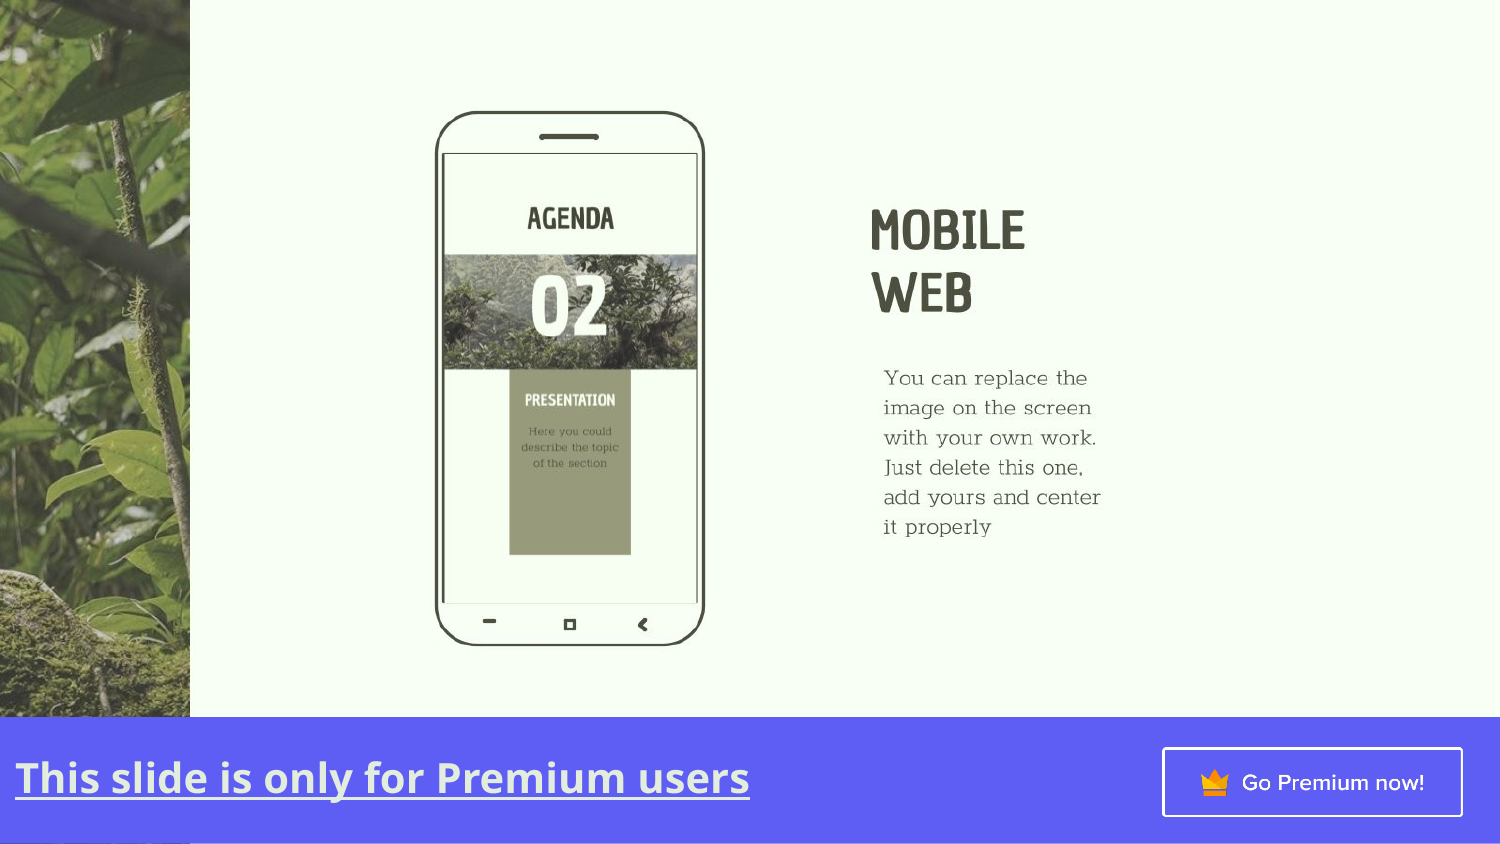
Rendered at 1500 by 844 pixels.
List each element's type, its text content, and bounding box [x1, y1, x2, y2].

picture [0, 0, 1500, 717]
text_box This slide is only for Premium users [0, 717, 1500, 844]
picture [1162, 747, 1463, 817]
